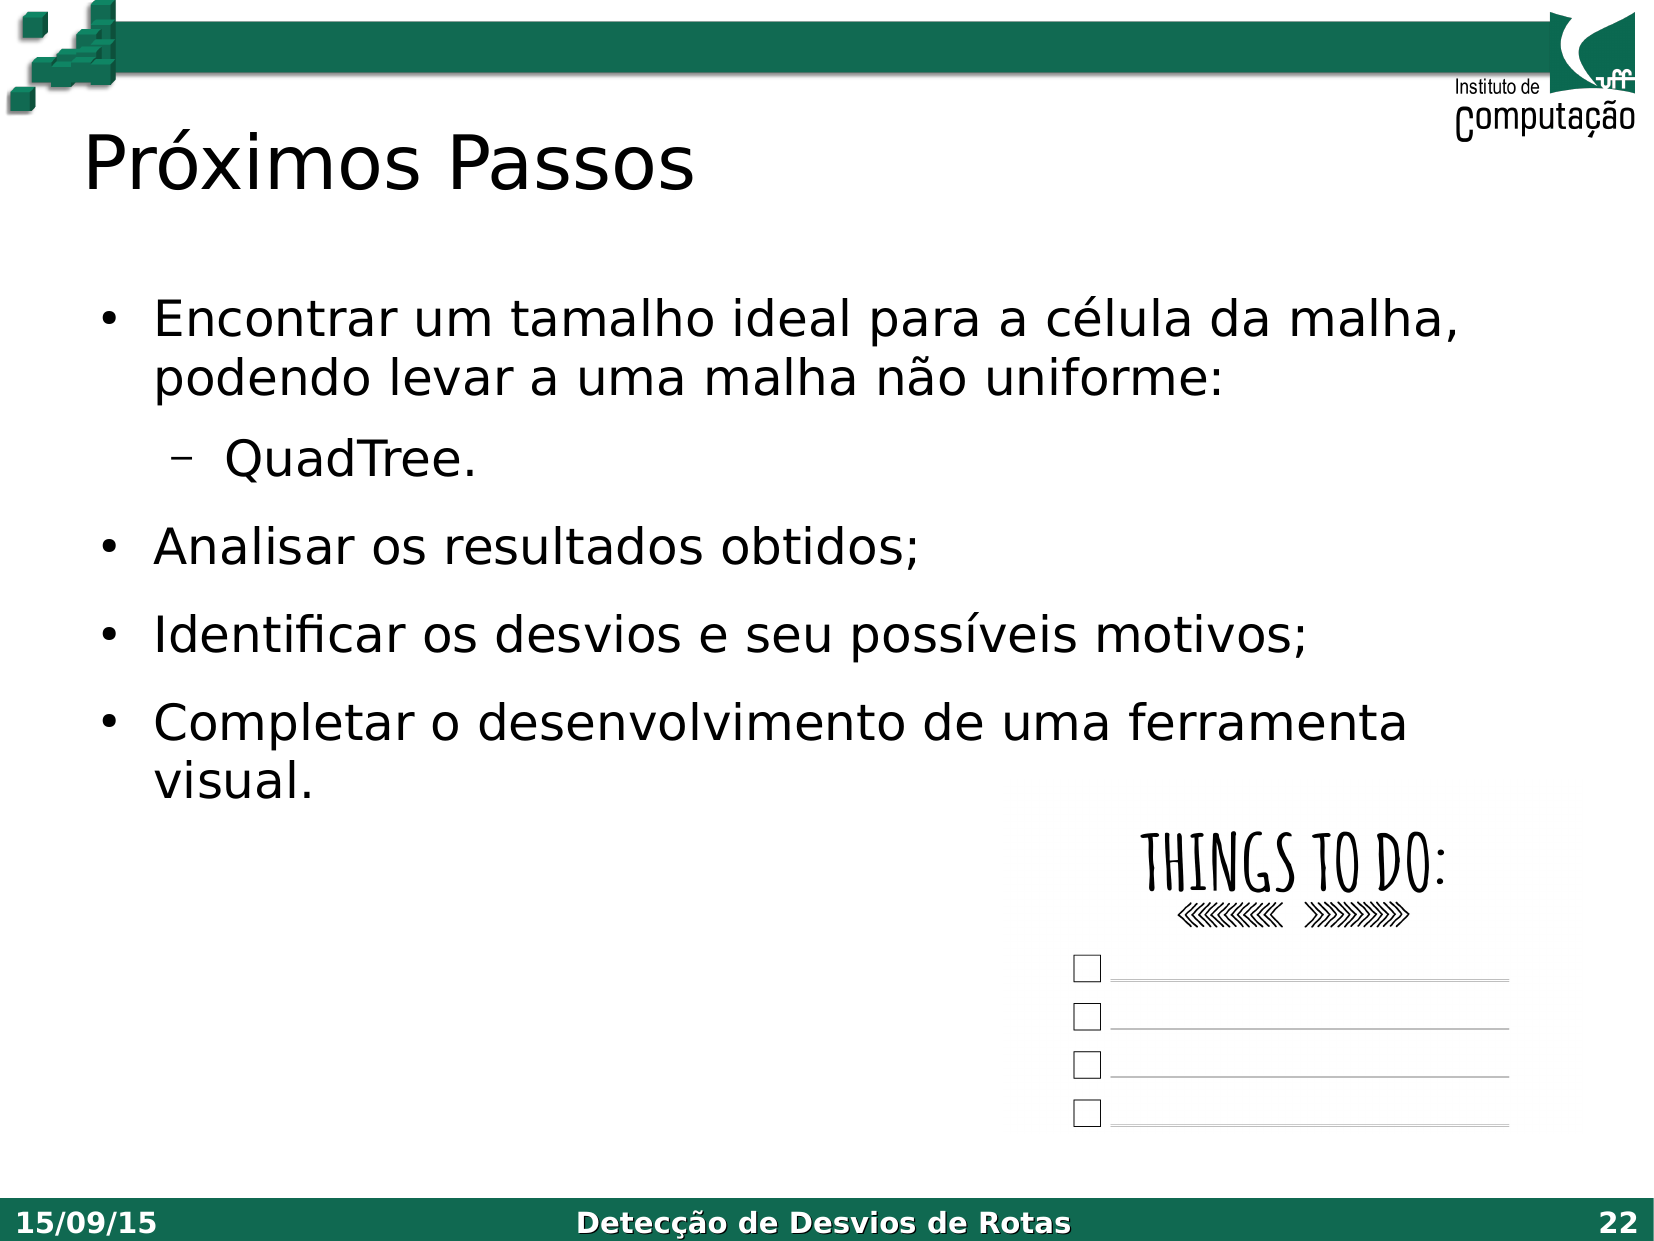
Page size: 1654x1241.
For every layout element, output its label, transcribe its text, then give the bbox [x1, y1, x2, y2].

picture [0, 0, 1654, 166]
list Encontrar um tamalho ideal para a célula da malha, podendo levar a uma malha não uniforme: QuadTree. Analisar os resultados obtidos; Identificar os desvios e seu possíveis motivos; Completar o desenvolvimento de uma ferramenta visual. [82, 290, 1571, 1010]
picture [0, 1198, 1654, 1241]
title Próximos Passos [82, 70, 1571, 257]
picture [1003, 779, 1583, 1134]
